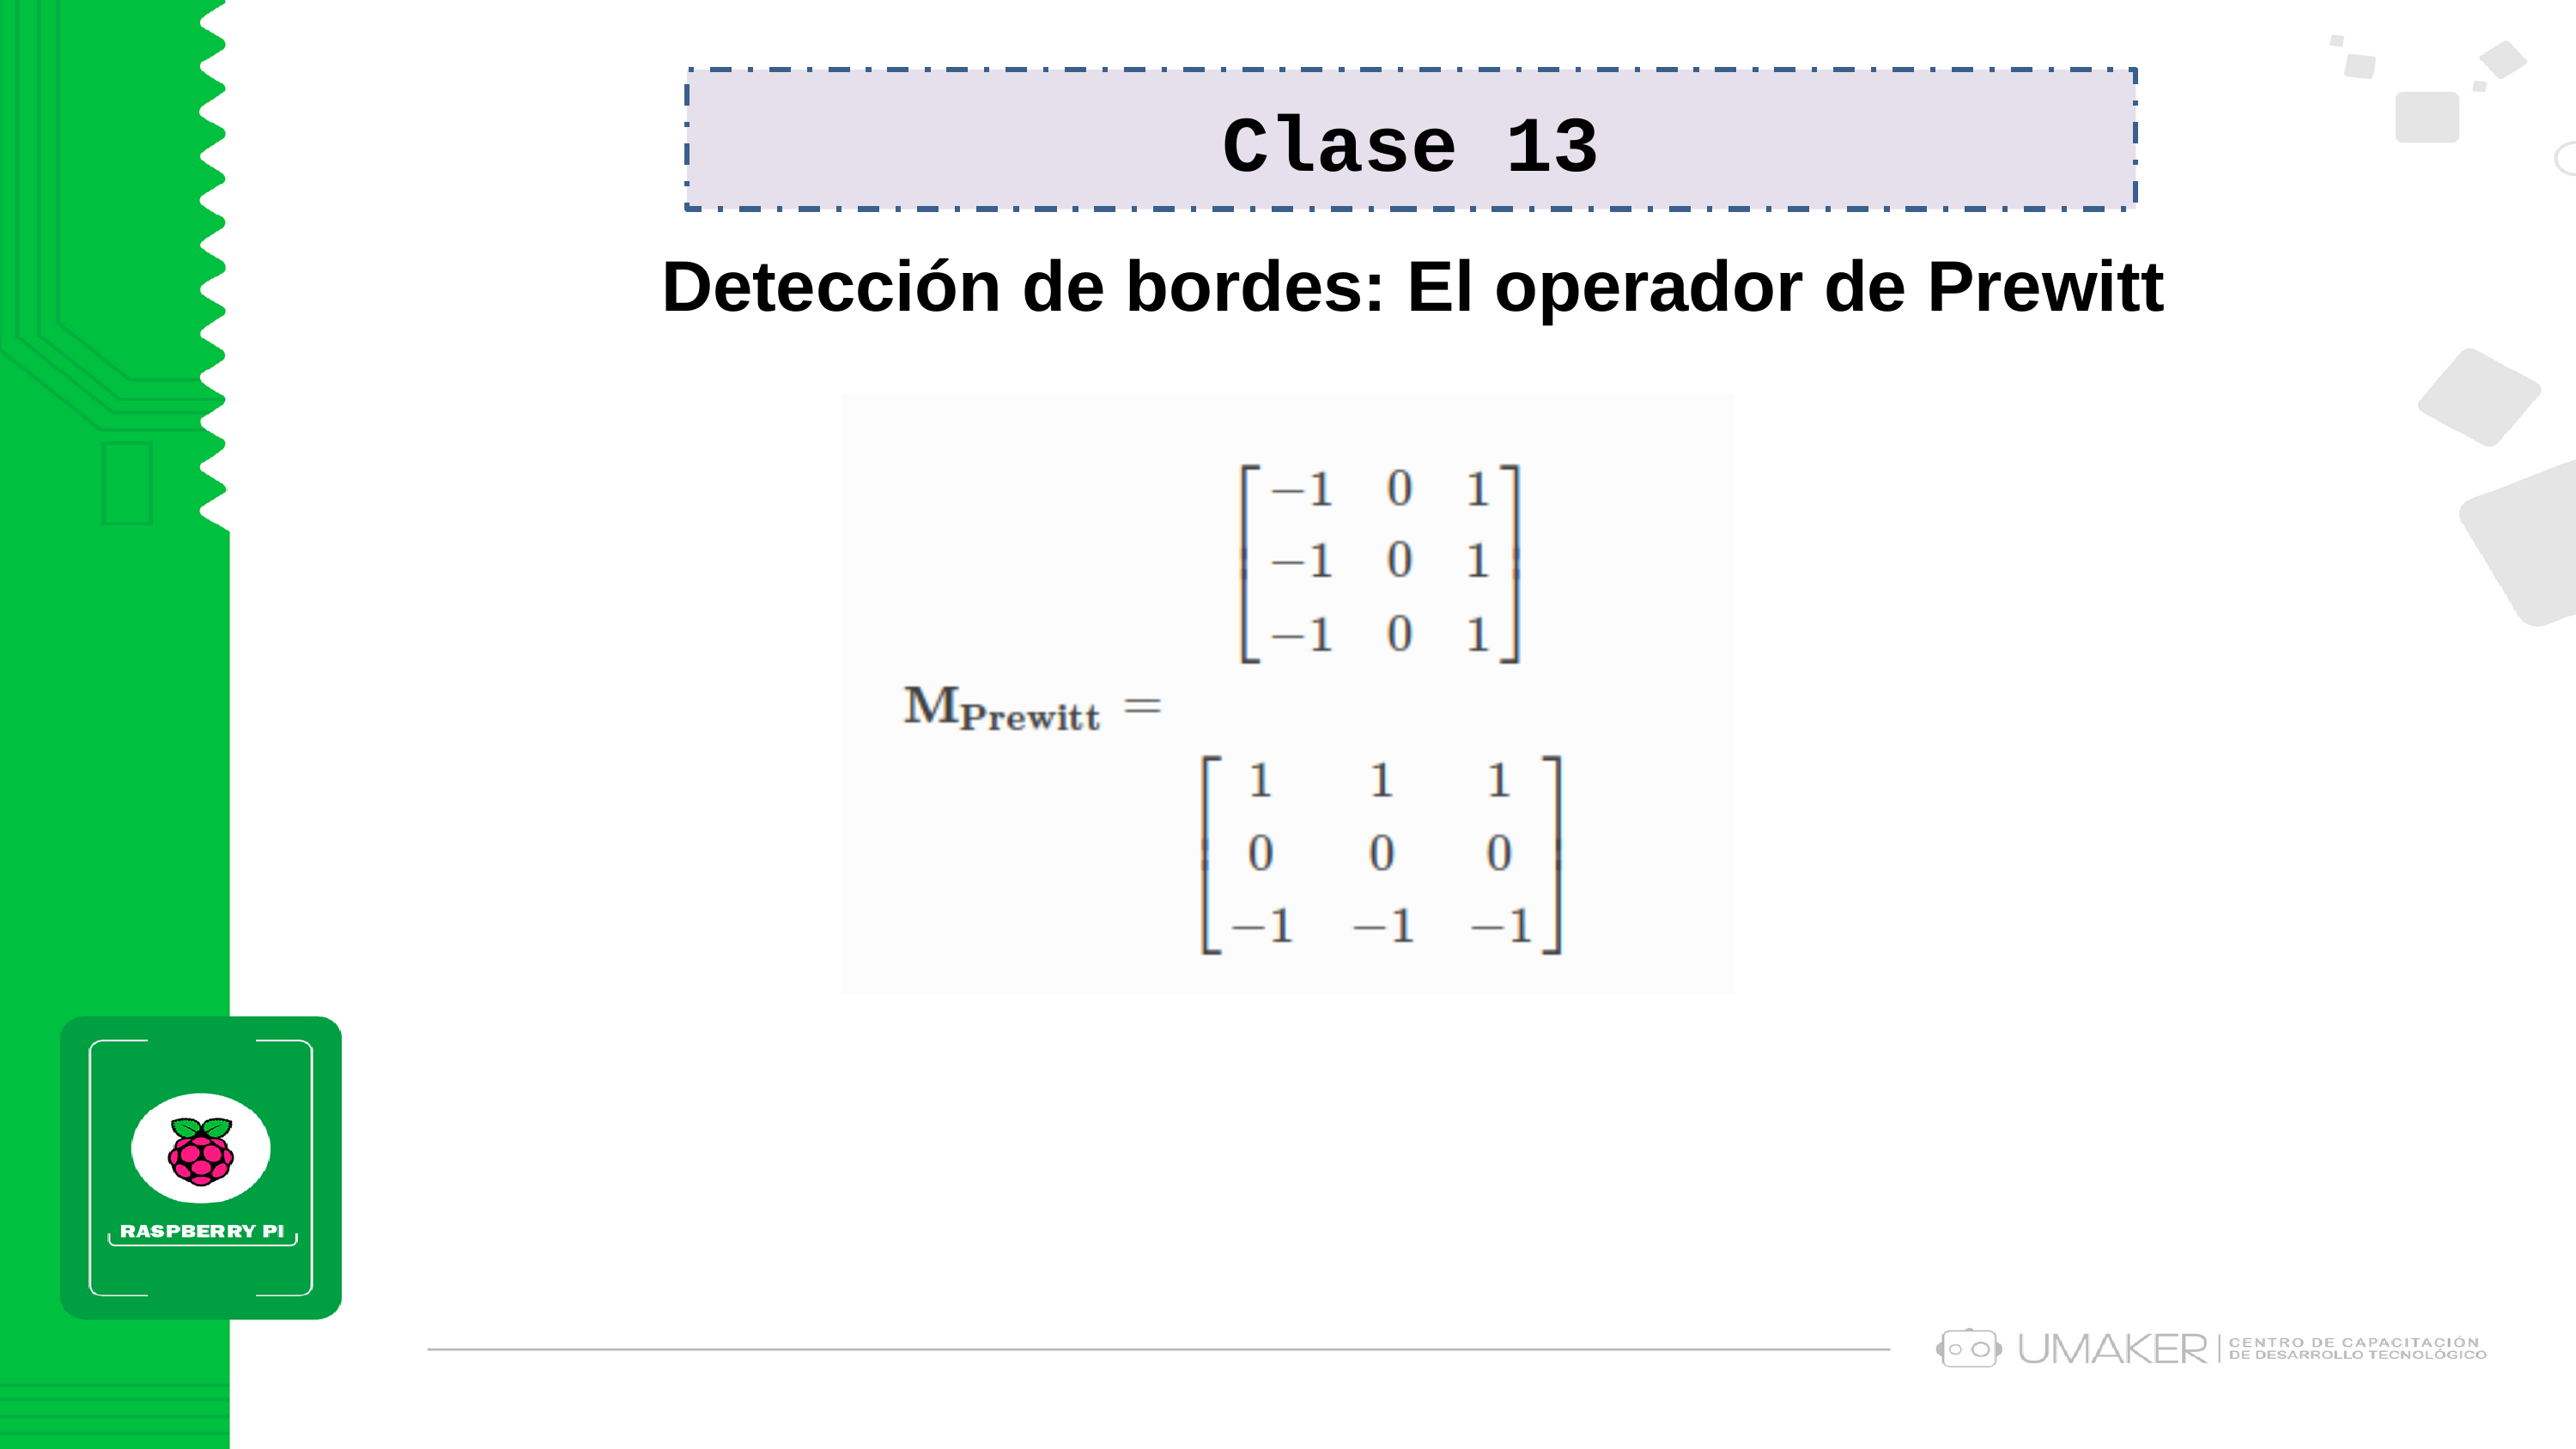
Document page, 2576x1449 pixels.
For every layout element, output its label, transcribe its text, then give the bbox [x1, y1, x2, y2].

picture [0, 0, 2576, 1449]
text_box Clase 13 [687, 70, 2136, 209]
text_box Detección de bordes: El operador de Prewitt [331, 233, 2465, 366]
